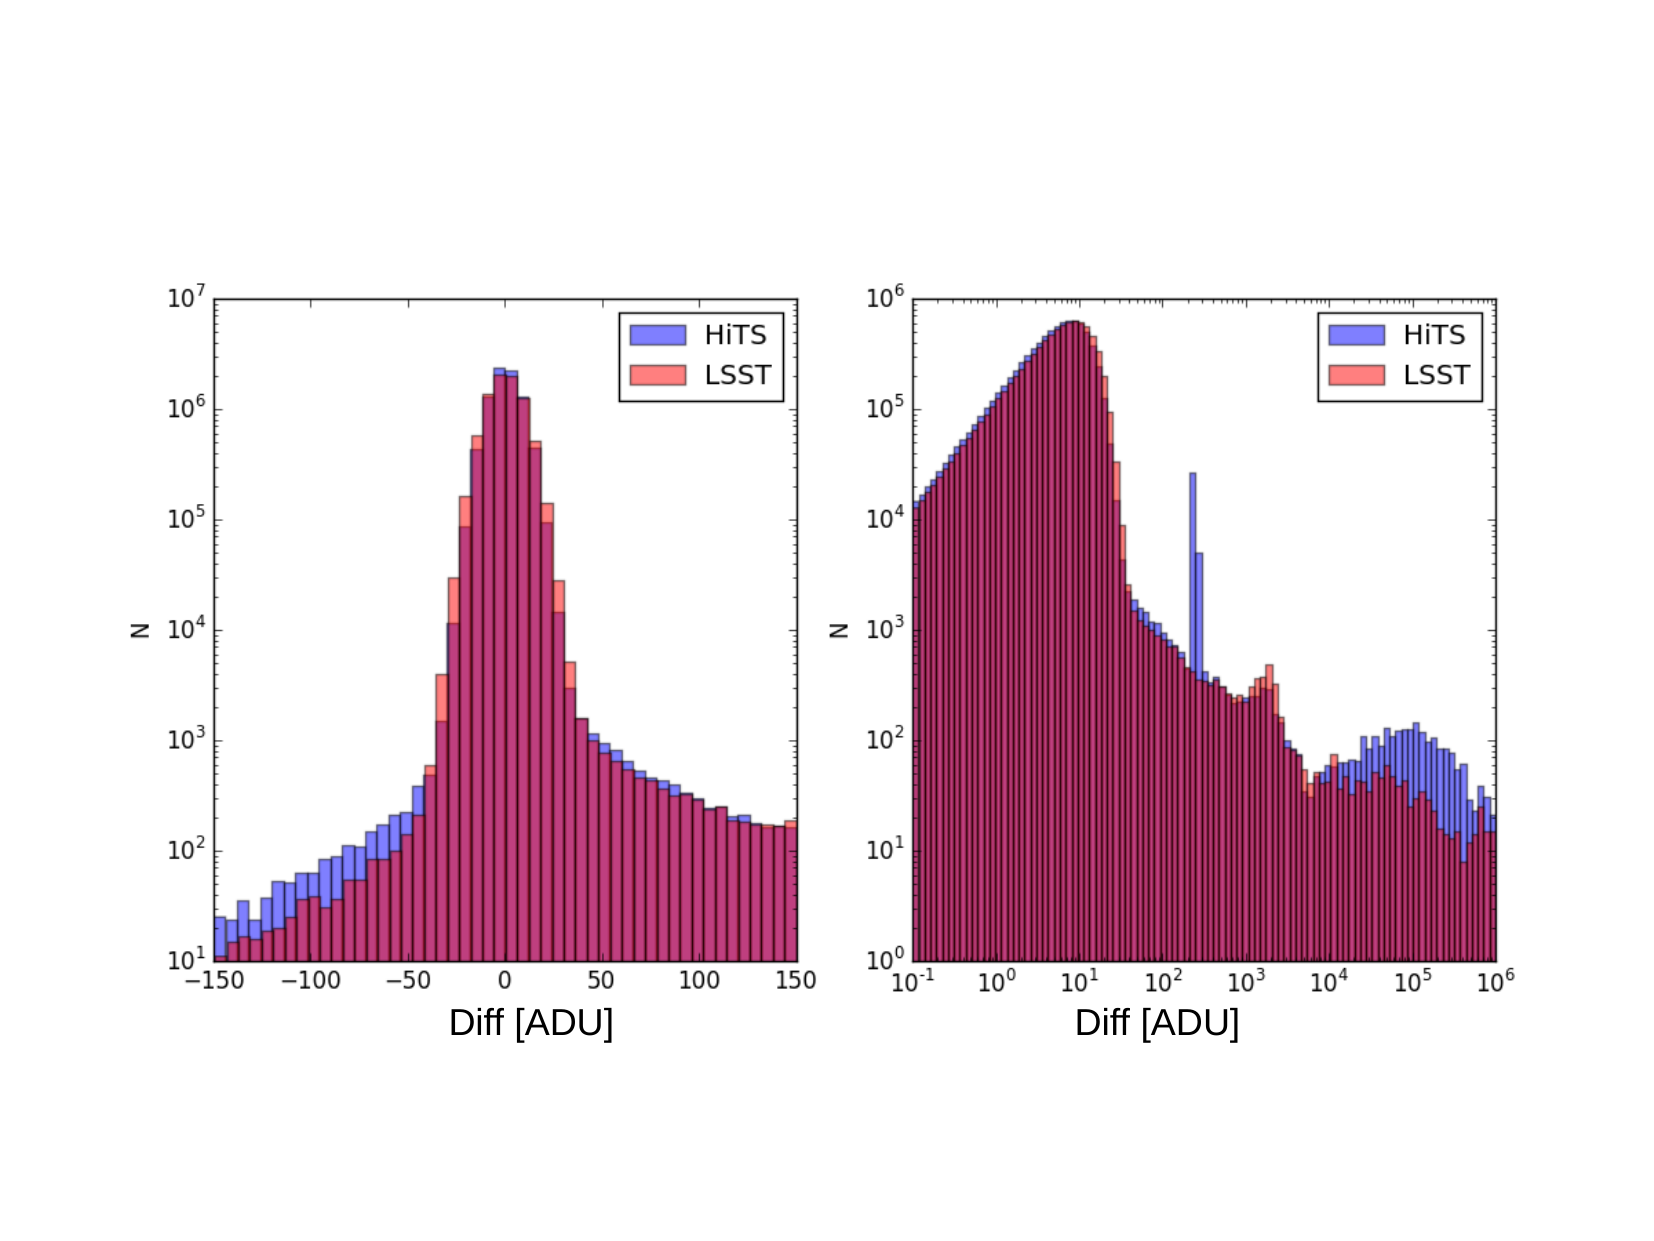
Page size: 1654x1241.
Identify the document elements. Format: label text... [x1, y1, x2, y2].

picture [7, 216, 1654, 1044]
text_box Diff [ADU] Diff [ADU] [269, 1000, 1422, 1072]
